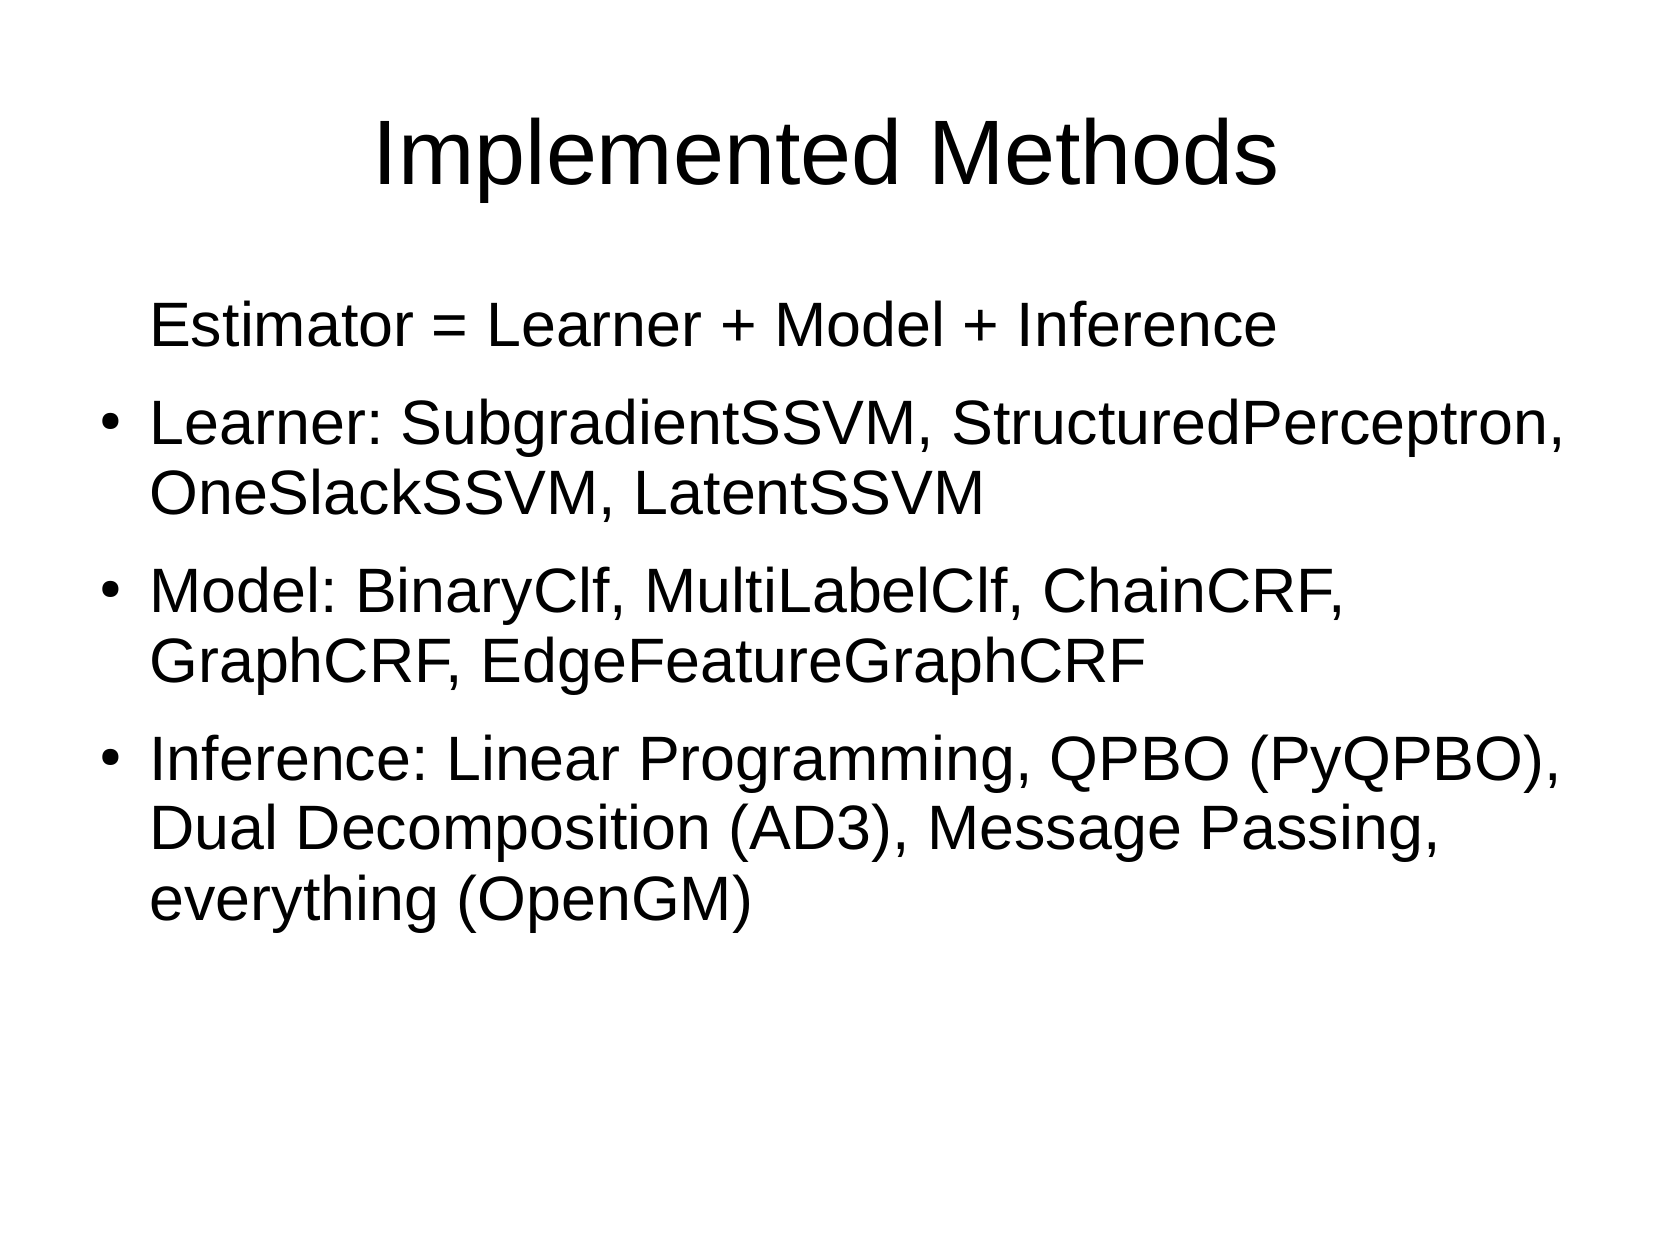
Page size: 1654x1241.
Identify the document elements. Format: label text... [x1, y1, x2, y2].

list Estimator = Learner + Model + Inference Learner: SubgradientSSVM, StructuredPerceptron, OneSlackSSVM, LatentSSVM Model: BinaryClf, MultiLabelClf, ChainCRF, GraphCRF, EdgeFeatureGraphCRF Inference: Linear Programming, QPBO (PyQPBO), Dual Decomposition (AD3), Message Passing, everything (OpenGM) [82, 290, 1571, 1010]
title Implemented Methods [82, 49, 1571, 257]
